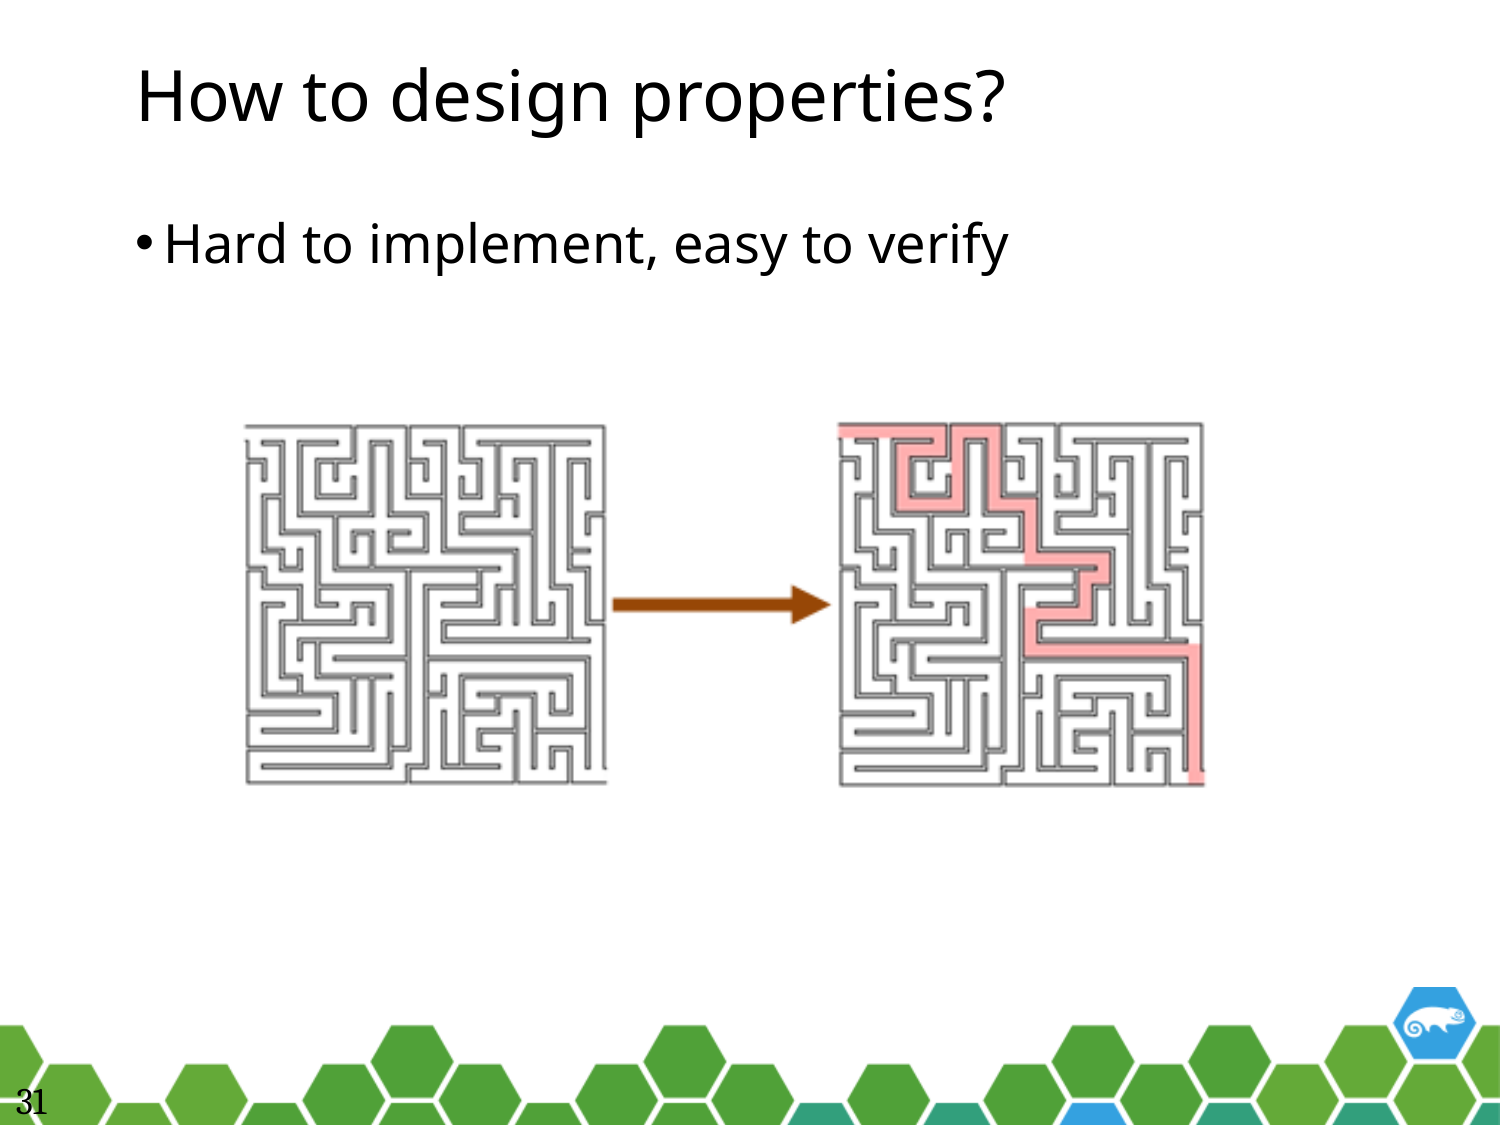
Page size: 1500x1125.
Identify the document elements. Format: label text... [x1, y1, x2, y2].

text_box How to design properties? [134, 12, 1371, 175]
text_box Hard to implement, easy to verify [134, 208, 1371, 862]
picture [222, 403, 1238, 819]
picture [0, 987, 1500, 1125]
